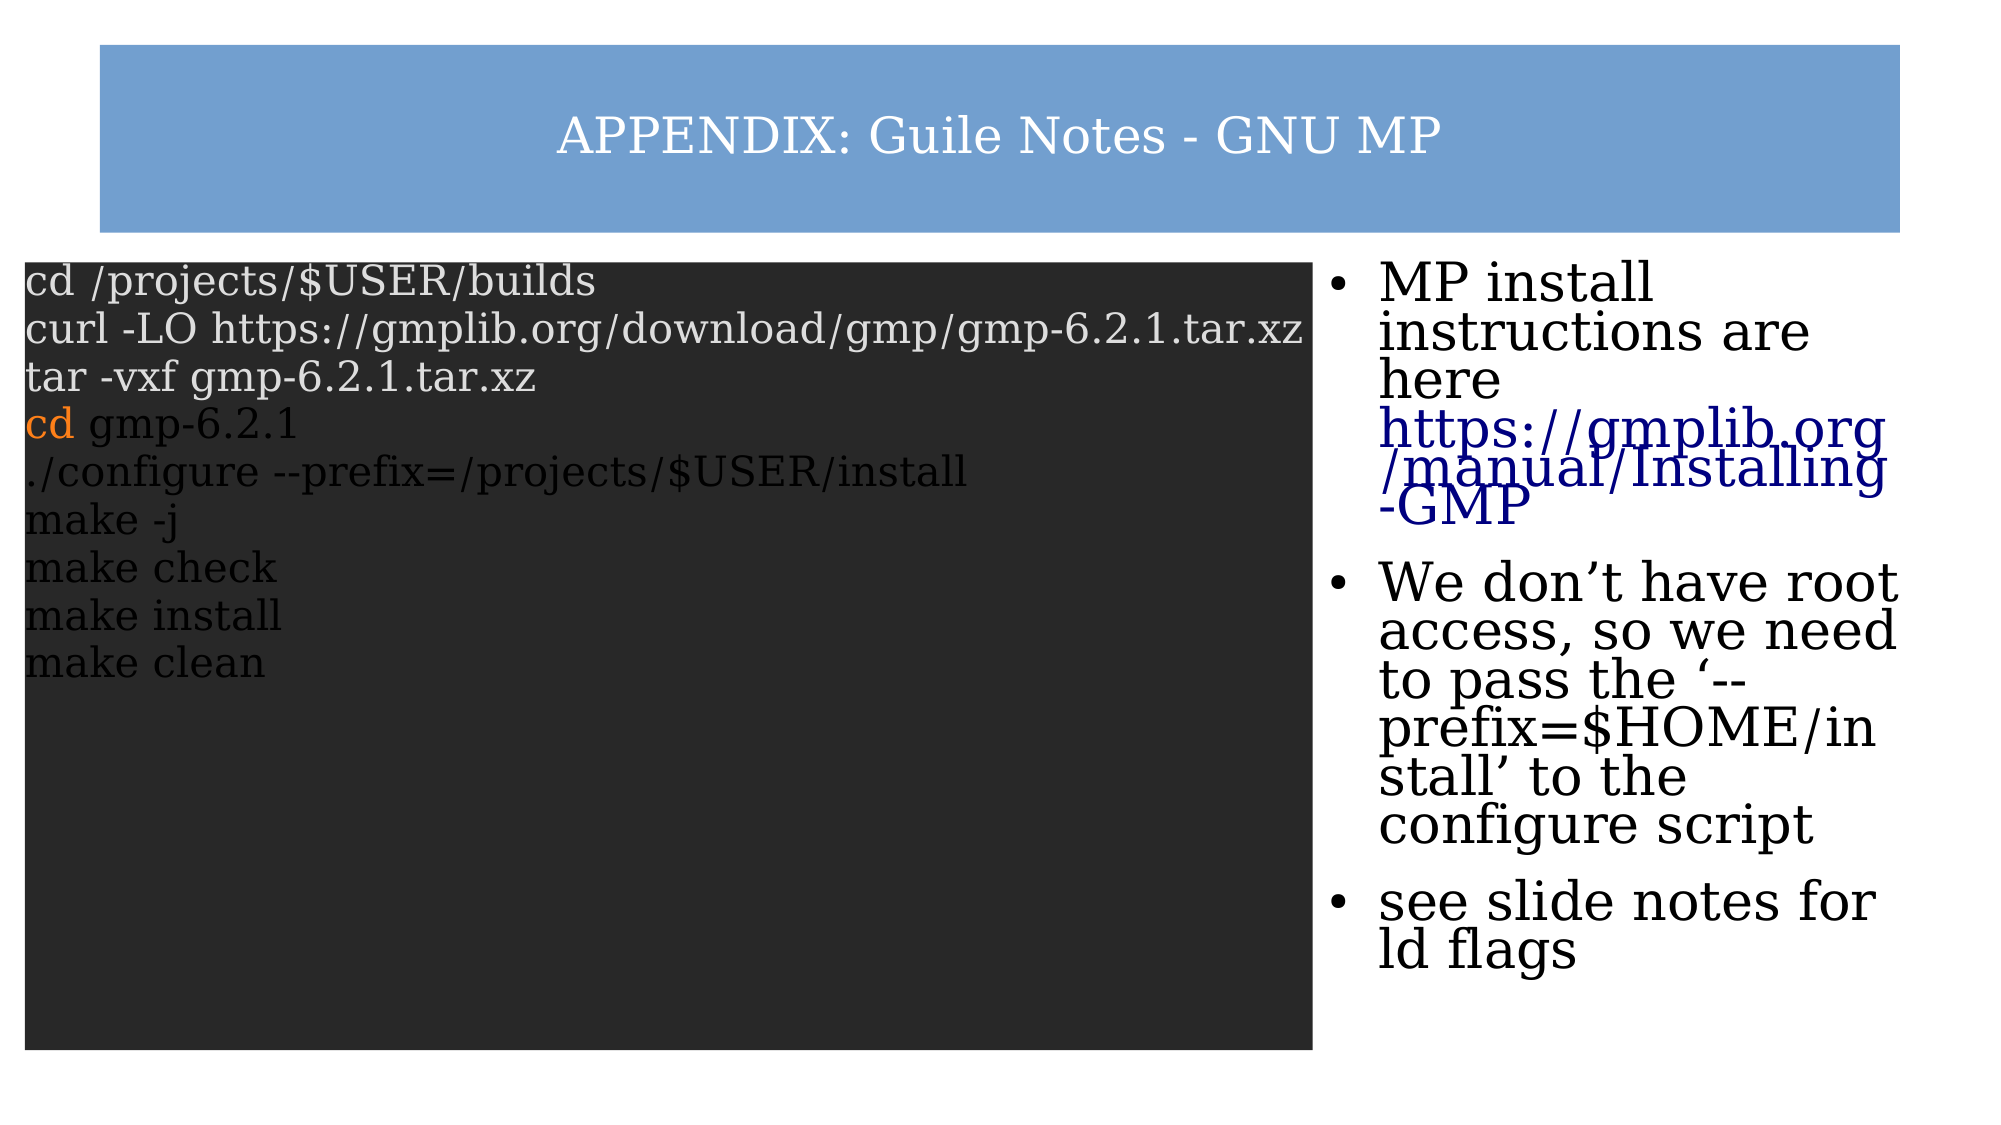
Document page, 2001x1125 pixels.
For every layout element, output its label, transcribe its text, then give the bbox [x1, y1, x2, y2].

list MP install instructions are here https://gmplib.org/manual/Installing-GMP We don’t have root access, so we need to pass the ‘--prefix=$HOME/install’ to the configure script see slide notes for ld flags [1312, 262, 1901, 916]
list cd /projects/$USER/builds curl -LO https://gmplib.org/download/gmp/gmp-6.2.1.tar.xz tar -vxf gmp-6.2.1.tar.xz cd gmp-6.2.1 ./configure --prefix=/projects/$USER/install make -j make check make install make clean [24, 262, 1313, 1051]
title APPENDIX: Guile Notes - GNU MP [99, 44, 1900, 233]
